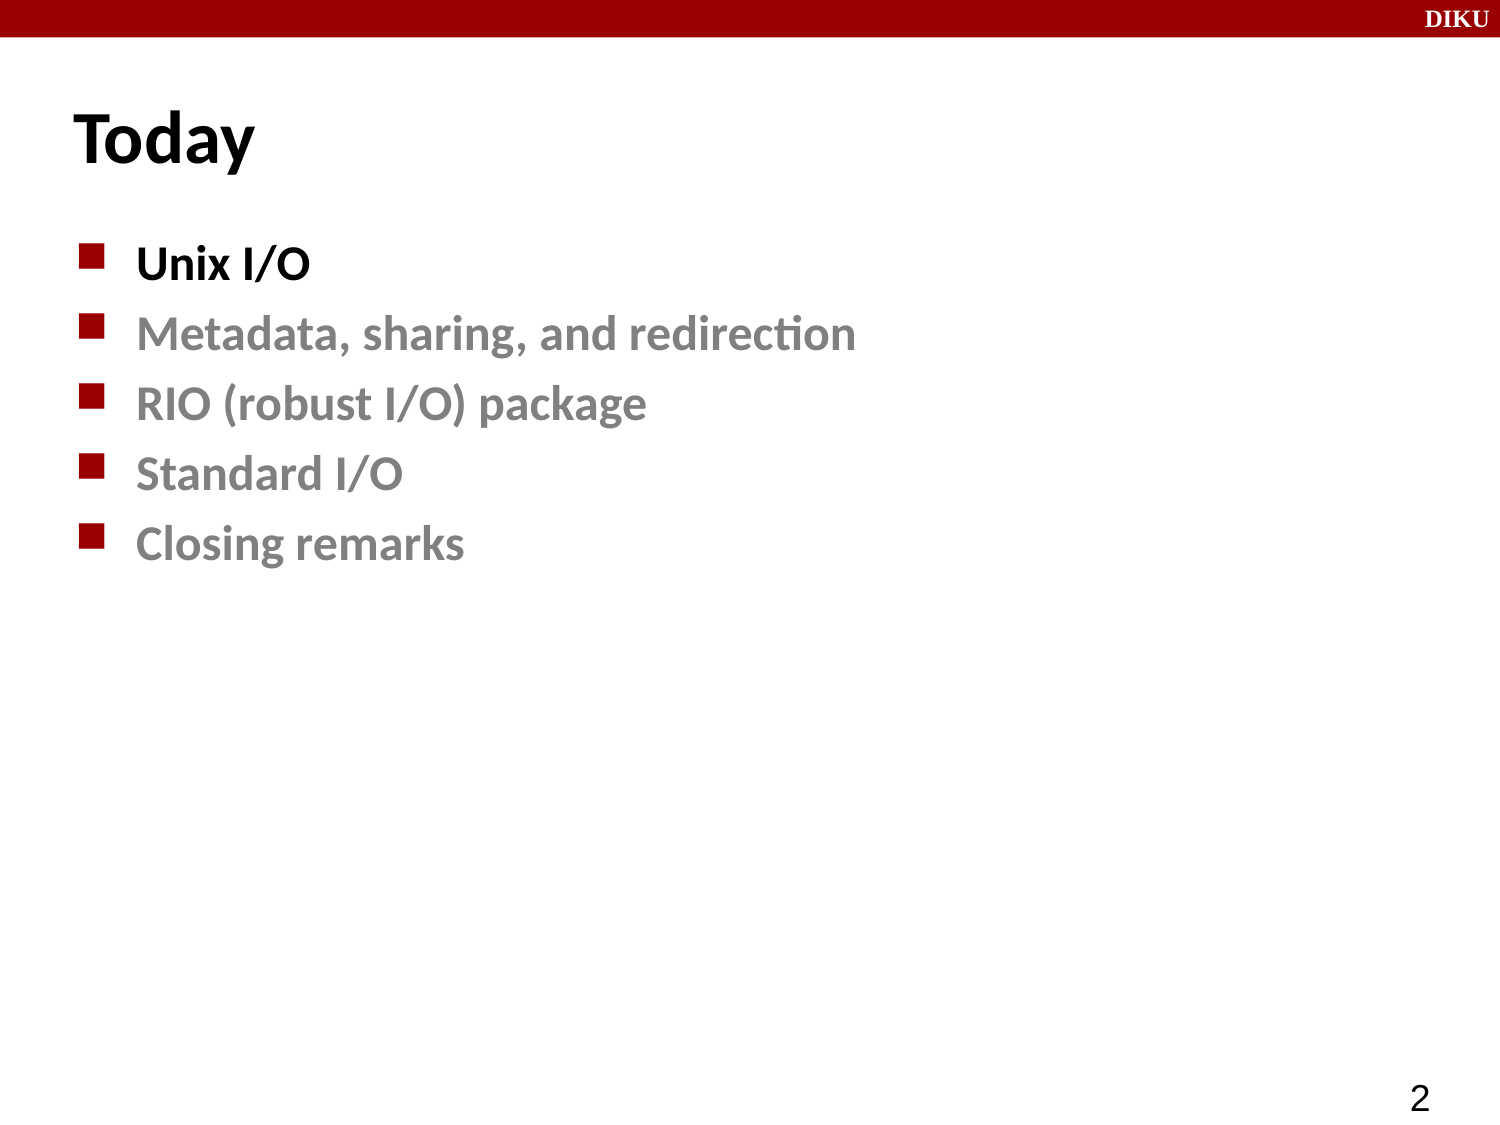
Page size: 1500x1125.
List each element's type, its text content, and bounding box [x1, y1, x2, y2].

text_box Unix I/O Metadata, sharing, and redirection RIO (robust I/O) package Standard I/O Closing remarks [65, 223, 1361, 1039]
text_box Today [58, 71, 1304, 197]
